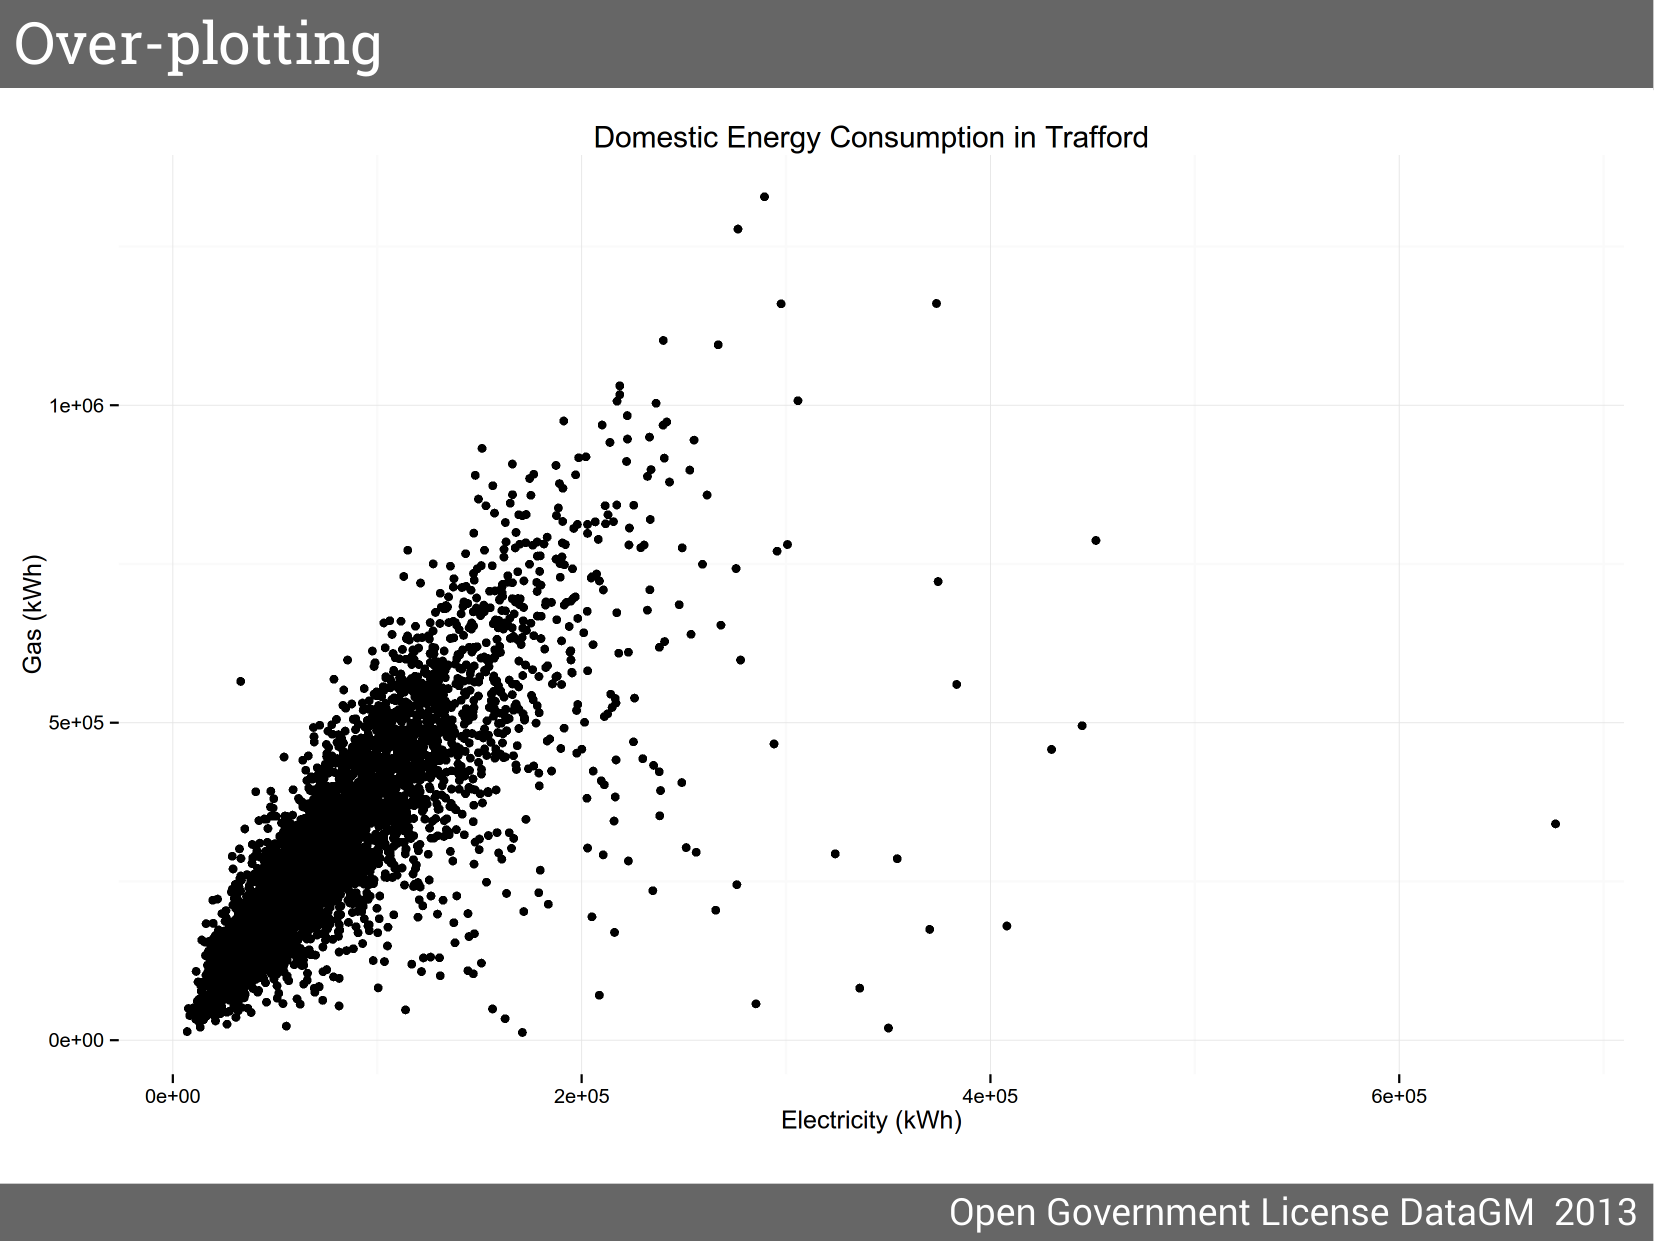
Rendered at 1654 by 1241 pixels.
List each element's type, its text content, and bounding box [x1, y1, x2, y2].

text_box Open Government License DataGM 2013 [0, 1183, 1654, 1241]
text_box Over-plotting [0, 0, 1654, 88]
picture [0, 88, 1654, 1151]
